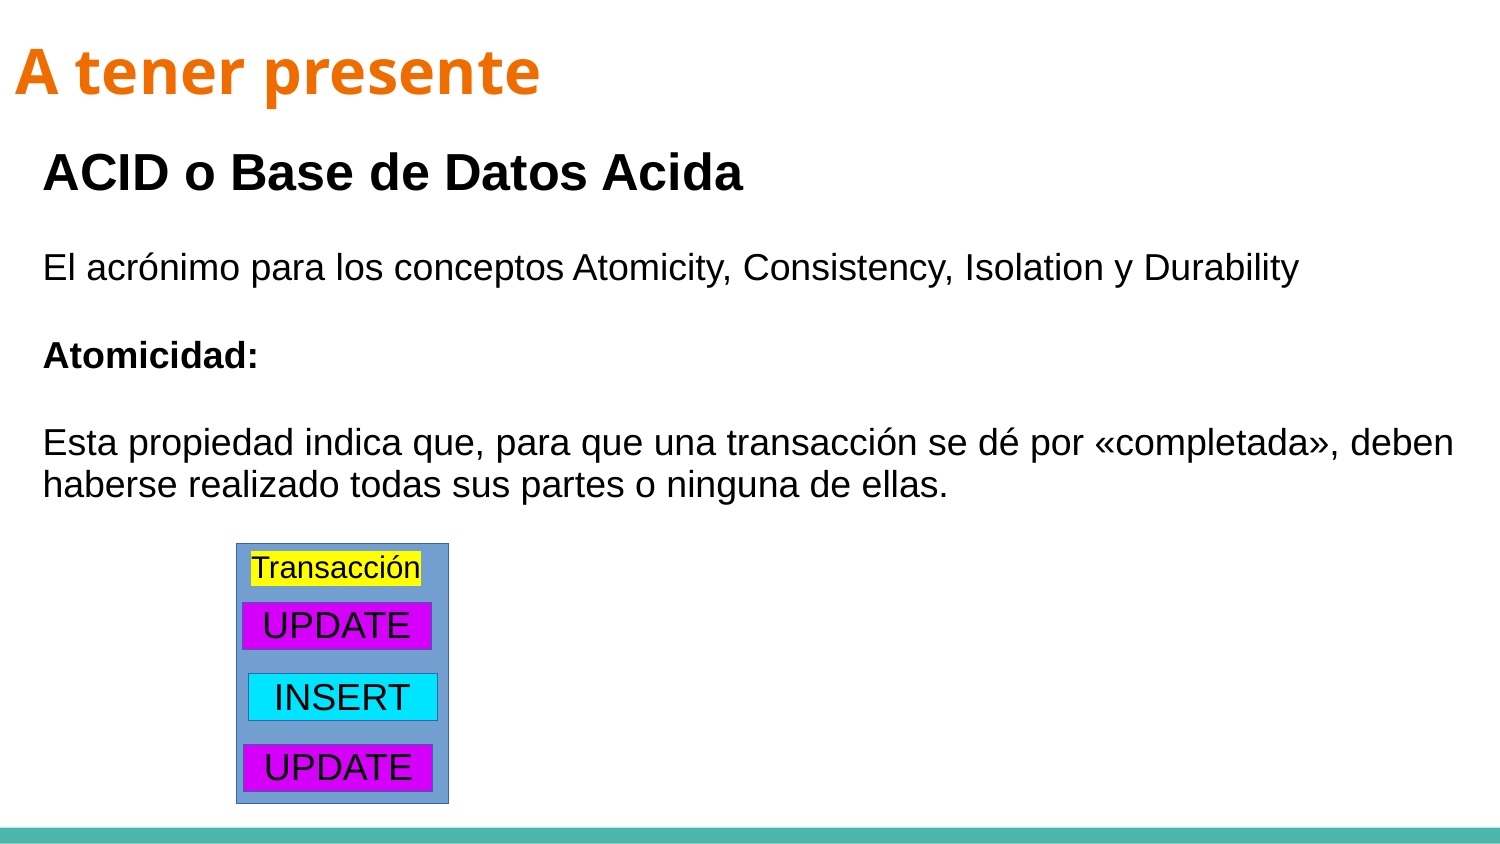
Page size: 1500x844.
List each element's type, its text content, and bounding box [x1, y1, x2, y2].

text_box UPDATE [242, 602, 432, 650]
text_box UPDATE [243, 744, 433, 792]
text_box [236, 593, 449, 804]
text_box Transacción [236, 543, 449, 593]
text_box ACID o Base de Datos Acida El acrónimo para los conceptos Atomicity, Consistency, Isolation y Durability Atomicidad: Esta propiedad indica que, para que una transacción se dé por «completada», deben haberse realizado todas sus partes o ninguna de ellas. [27, 135, 1477, 514]
text_box INSERT [248, 673, 438, 721]
title A tener presente [0, 11, 1469, 128]
